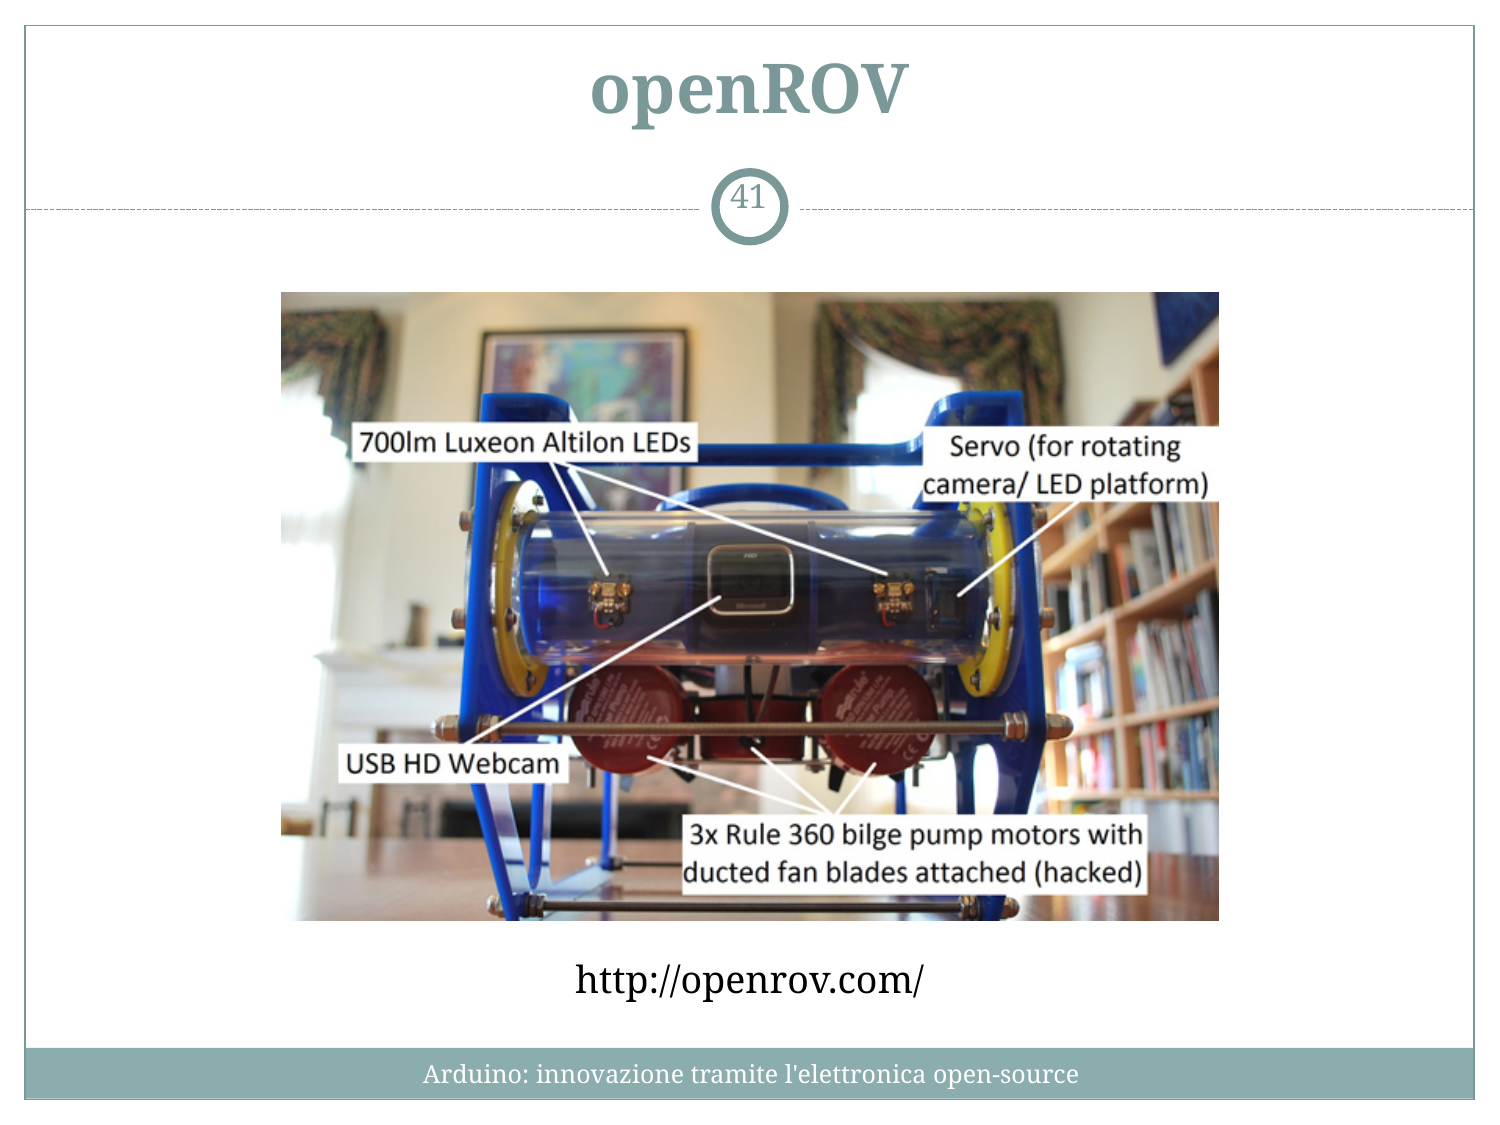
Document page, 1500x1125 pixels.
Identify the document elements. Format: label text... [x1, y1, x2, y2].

text_box http://openrov.com/ [339, 949, 1161, 1015]
footer Arduino: innovazione tramite l'elettronica open-source [50, 1051, 1454, 1112]
slide_number <numero> [715, 168, 791, 241]
title openROV [49, 37, 1450, 162]
picture [281, 292, 1219, 922]
